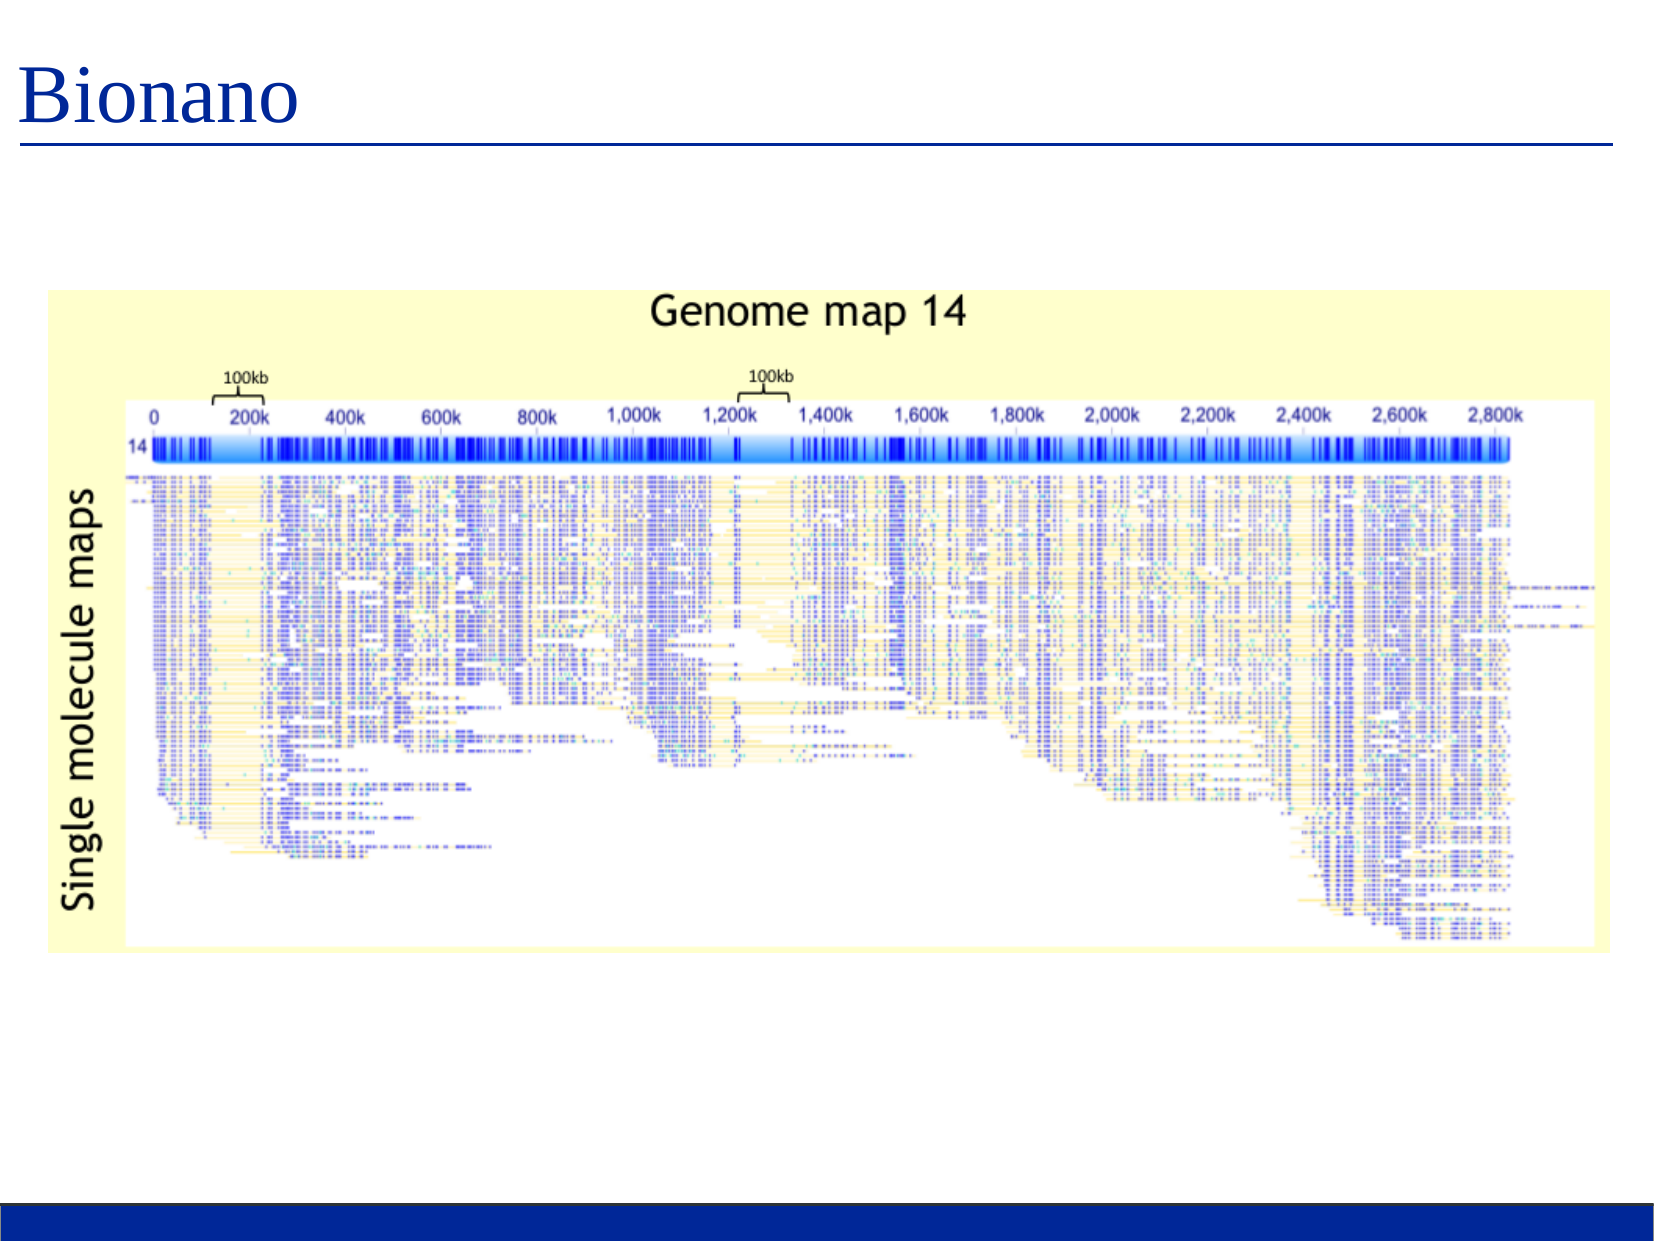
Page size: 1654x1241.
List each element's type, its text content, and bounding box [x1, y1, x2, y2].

title Bionano [17, 0, 1589, 198]
picture [48, 290, 1610, 953]
